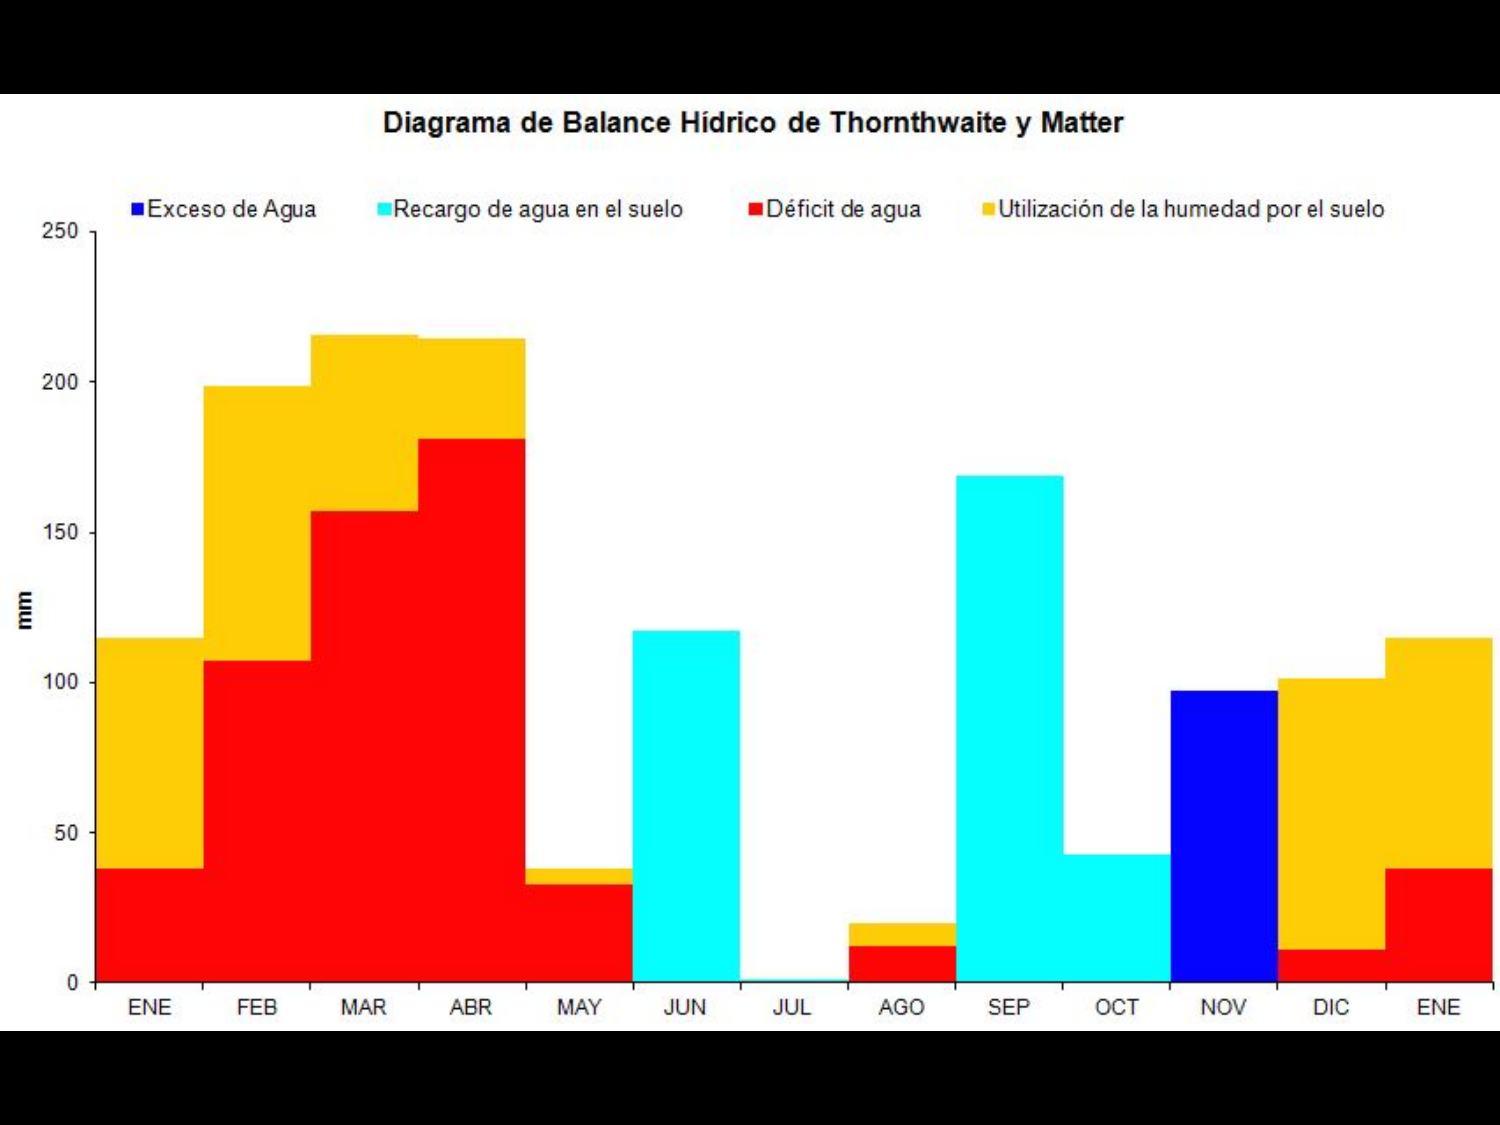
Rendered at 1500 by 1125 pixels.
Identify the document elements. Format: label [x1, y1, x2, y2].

picture [0, 94, 1500, 1031]
